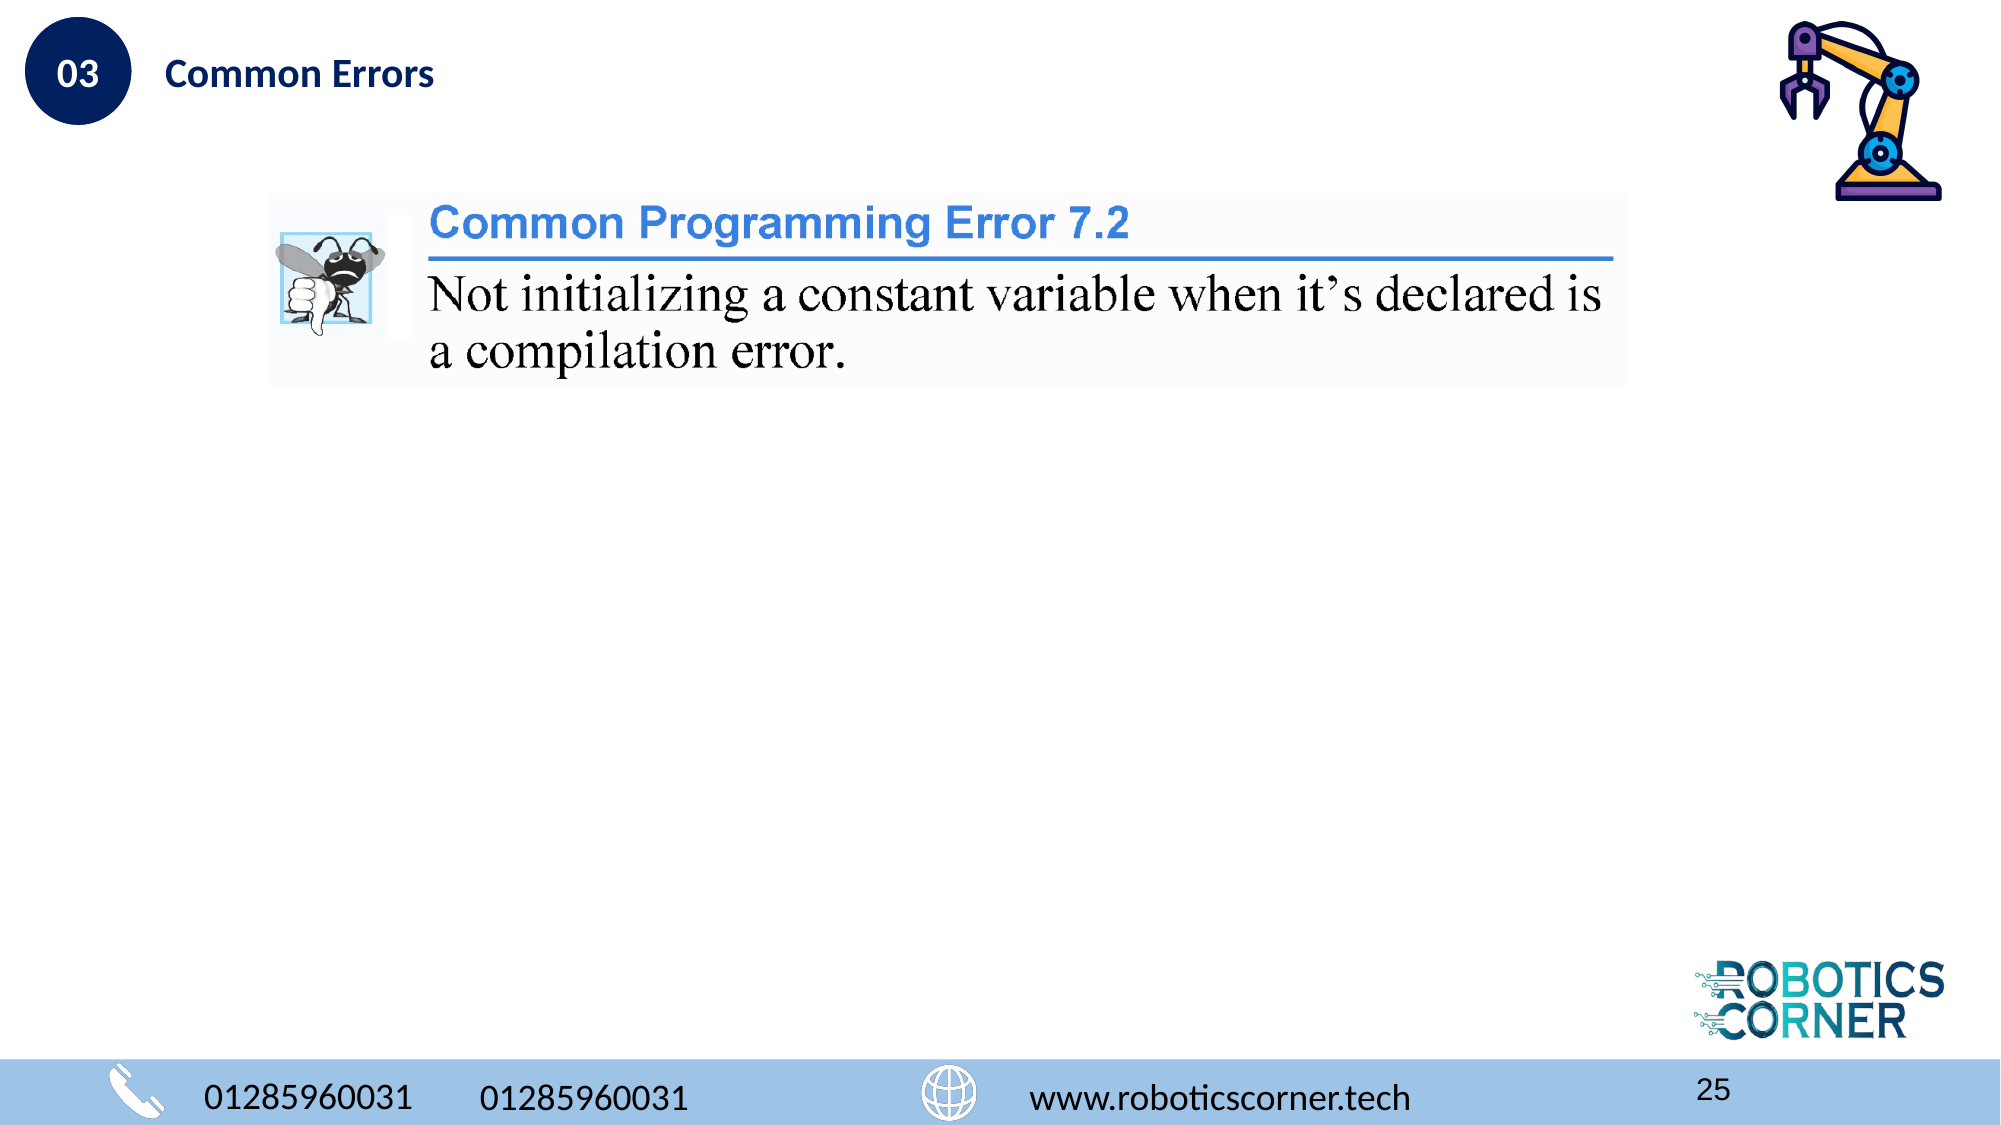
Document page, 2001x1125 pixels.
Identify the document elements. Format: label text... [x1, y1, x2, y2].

text_box <number> [1681, 1065, 1861, 1115]
text_box Common Errors [150, 38, 622, 103]
text_box 03 [22, 14, 134, 128]
picture [0, 21, 1953, 1125]
